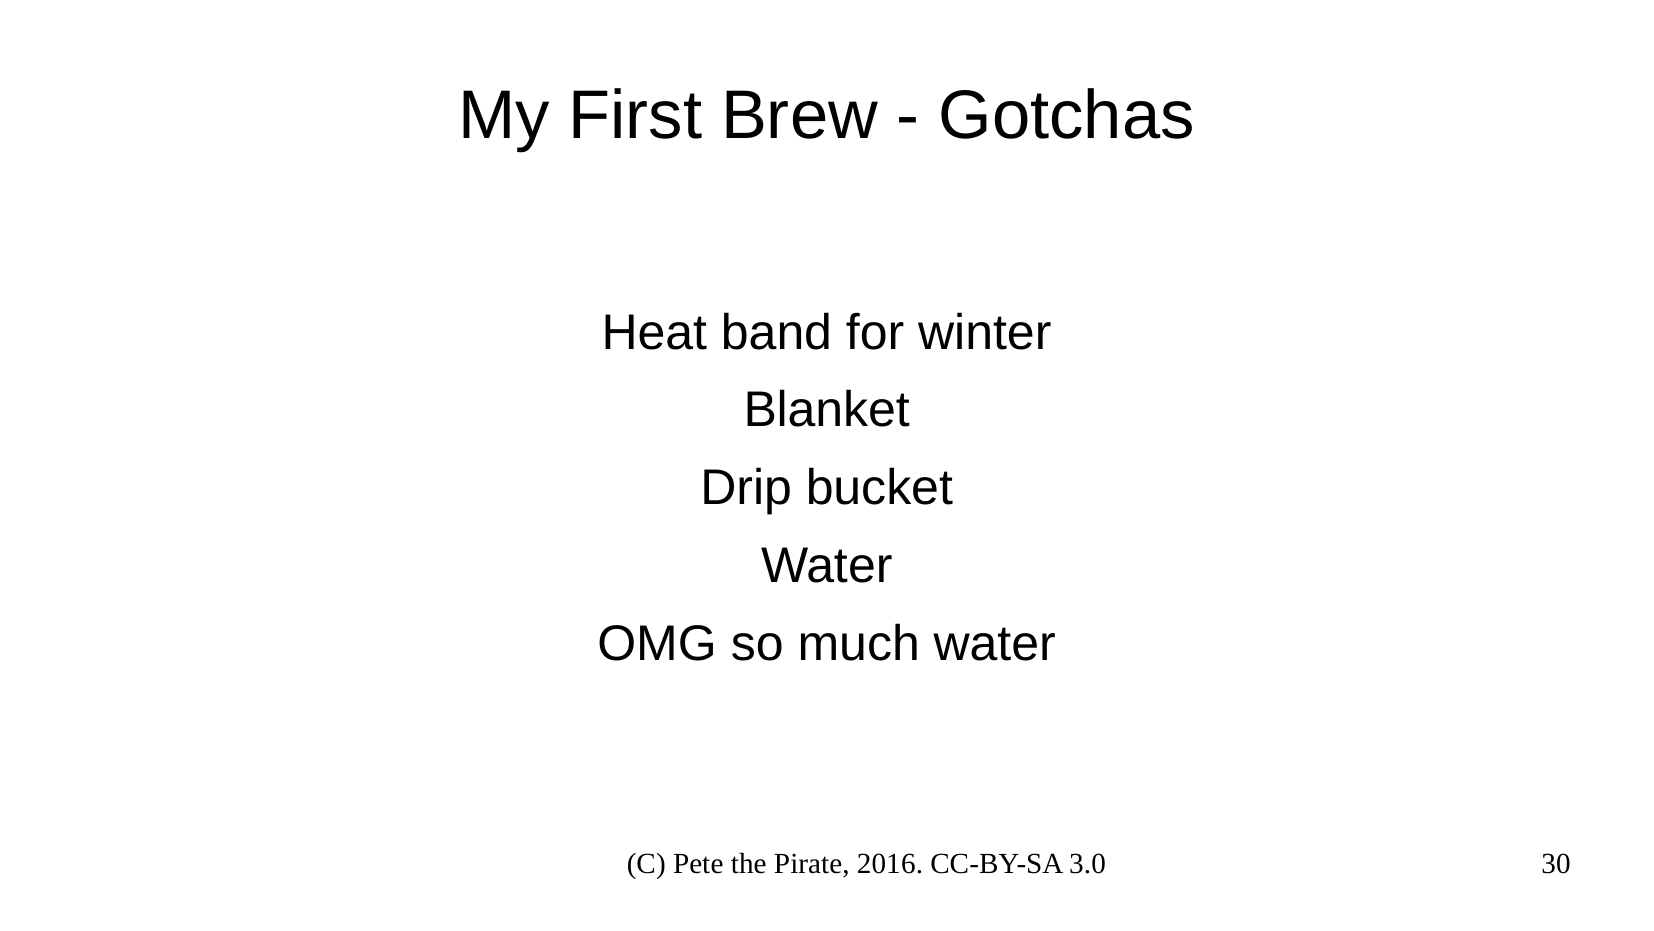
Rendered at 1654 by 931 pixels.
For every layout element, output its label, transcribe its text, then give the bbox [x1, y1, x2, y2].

list Heat band for winter Blanket Drip bucket Water OMG so much water [82, 217, 1571, 757]
title My First Brew - Gotchas [82, 37, 1571, 193]
